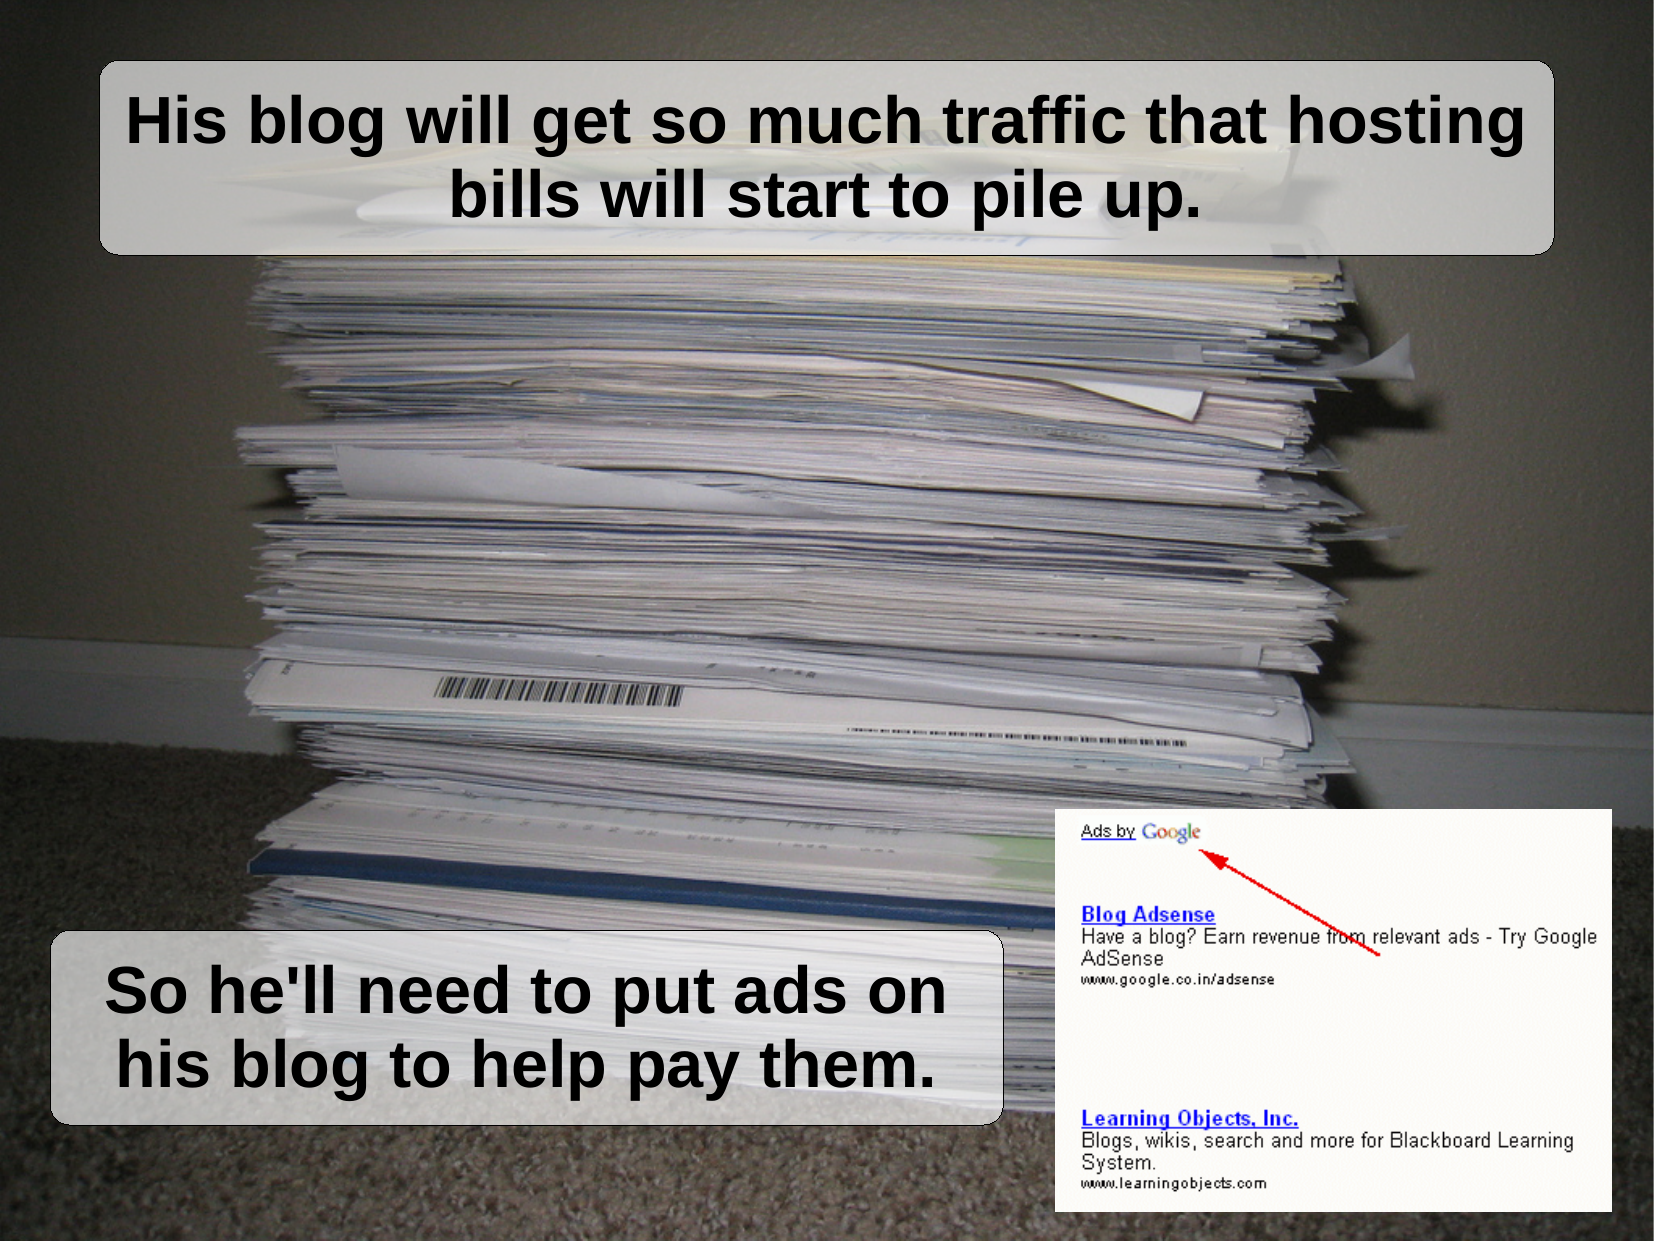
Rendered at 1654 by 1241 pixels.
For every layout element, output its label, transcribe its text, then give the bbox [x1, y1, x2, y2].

text_box So he'll need to put ads on his blog to help pay them. [50, 930, 1004, 1126]
text_box His blog will get so much traffic that hosting bills will start to pile up. [99, 60, 1555, 256]
picture [0, 0, 1654, 1241]
